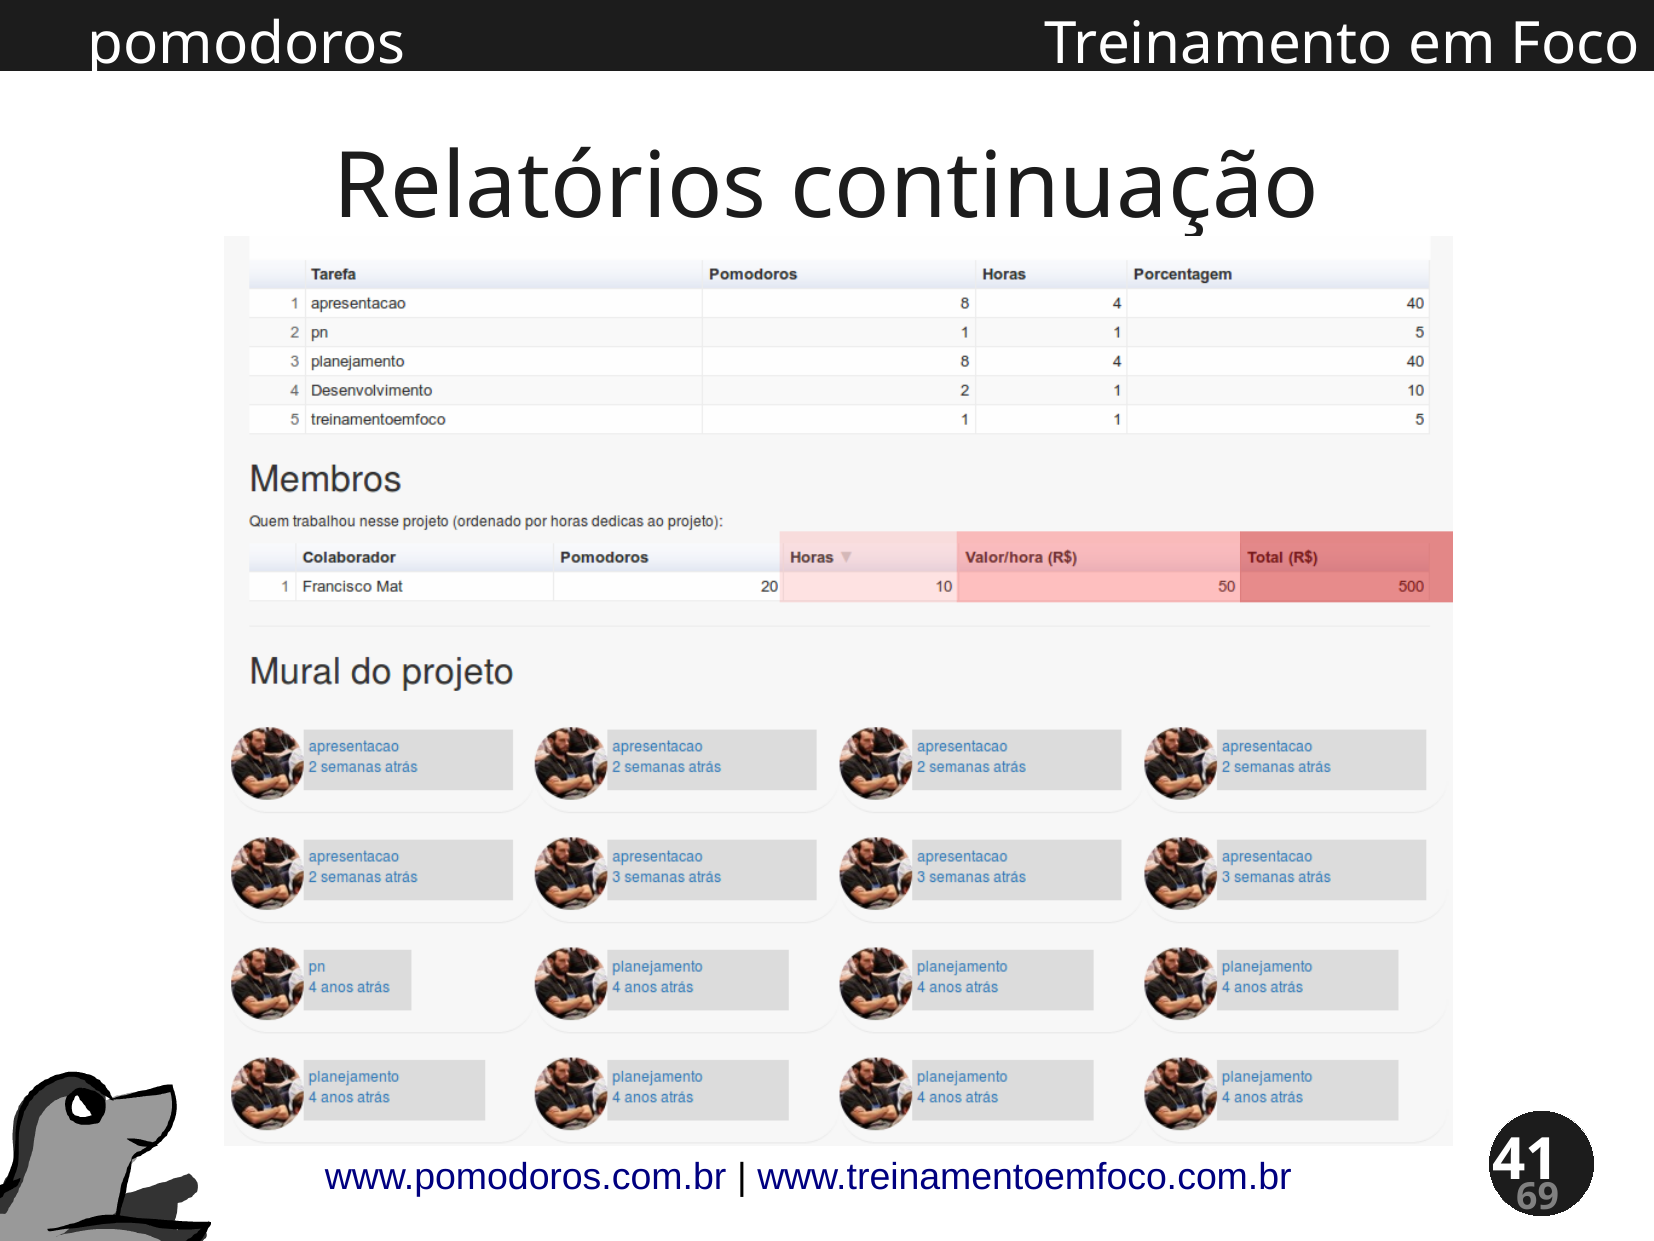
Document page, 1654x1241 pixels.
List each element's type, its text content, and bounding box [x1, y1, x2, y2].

text_box [779, 531, 1453, 603]
picture [0, 236, 1453, 1241]
title Relatórios continuação [82, 78, 1571, 287]
